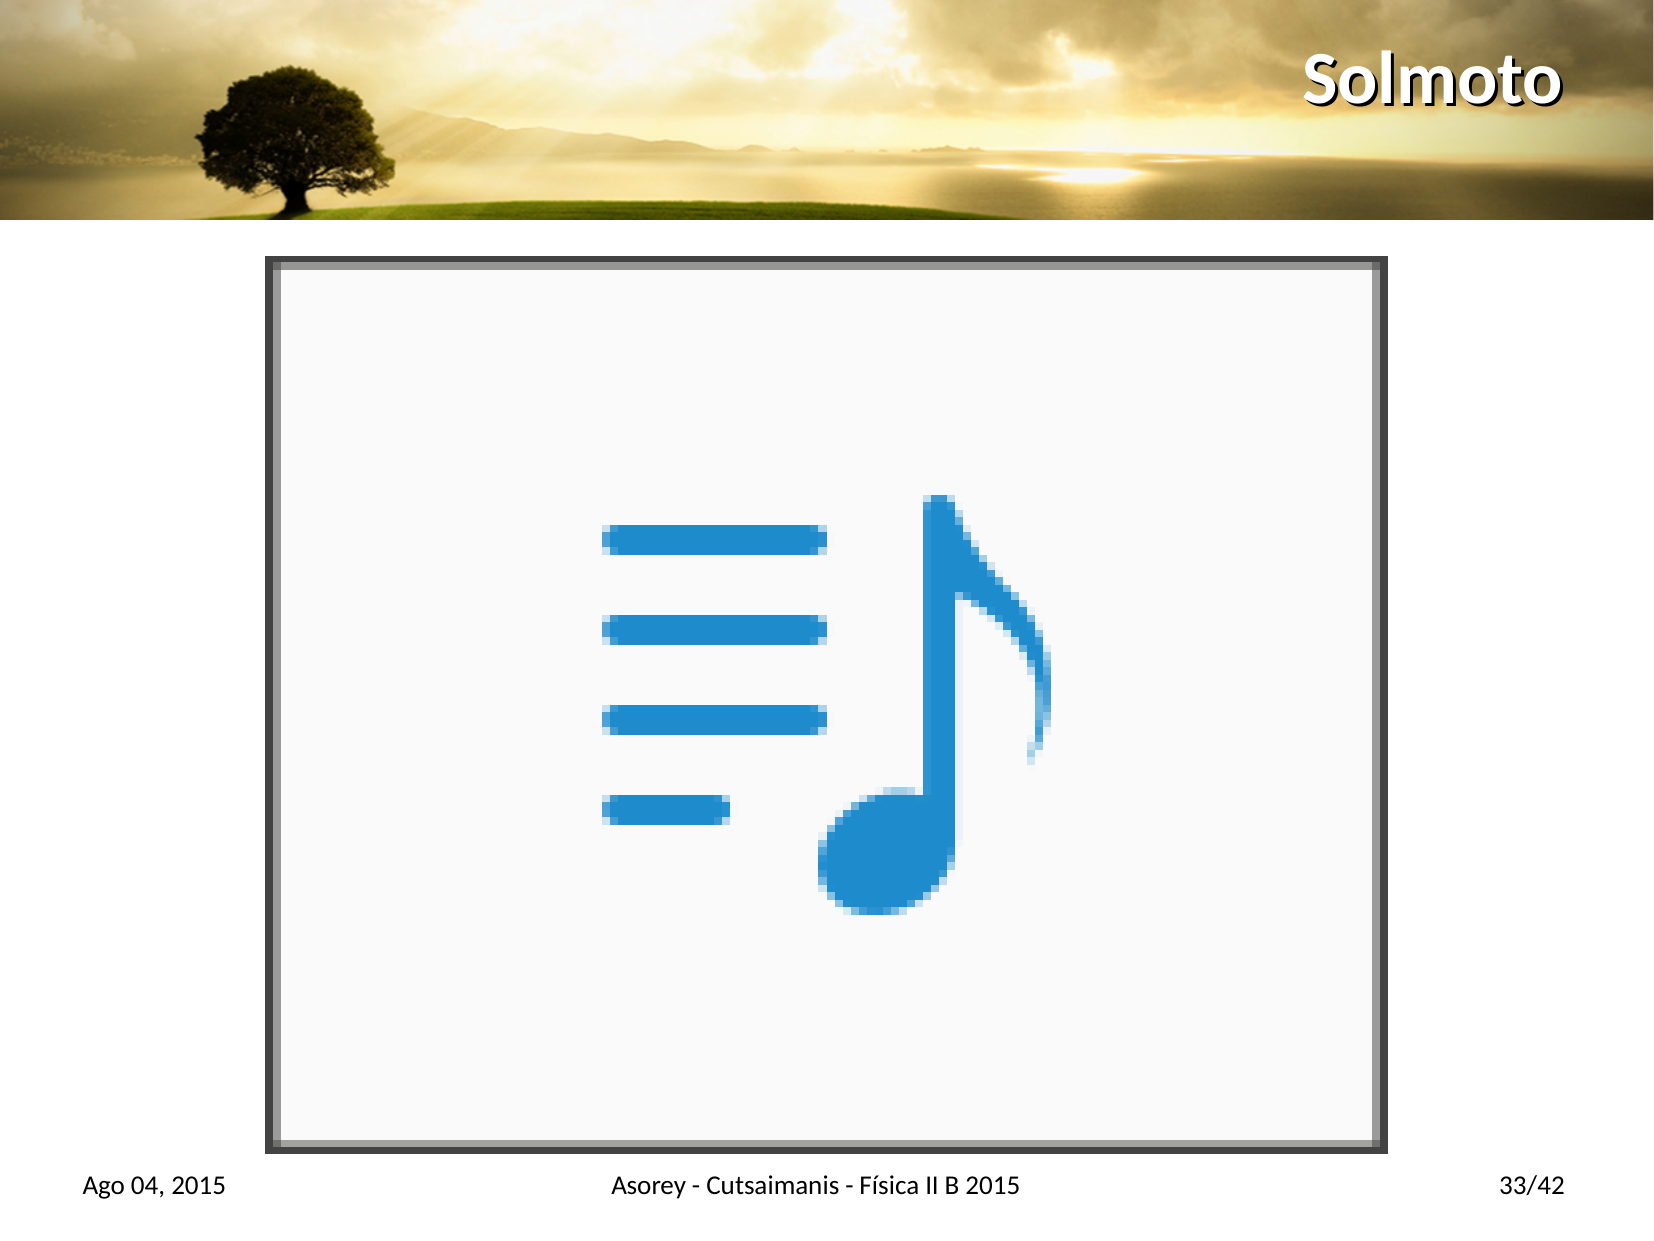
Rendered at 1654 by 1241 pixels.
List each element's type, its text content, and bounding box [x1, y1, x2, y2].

title Solmoto [75, 19, 1564, 151]
text_box [264, 255, 1390, 1156]
picture [0, 0, 1654, 220]
